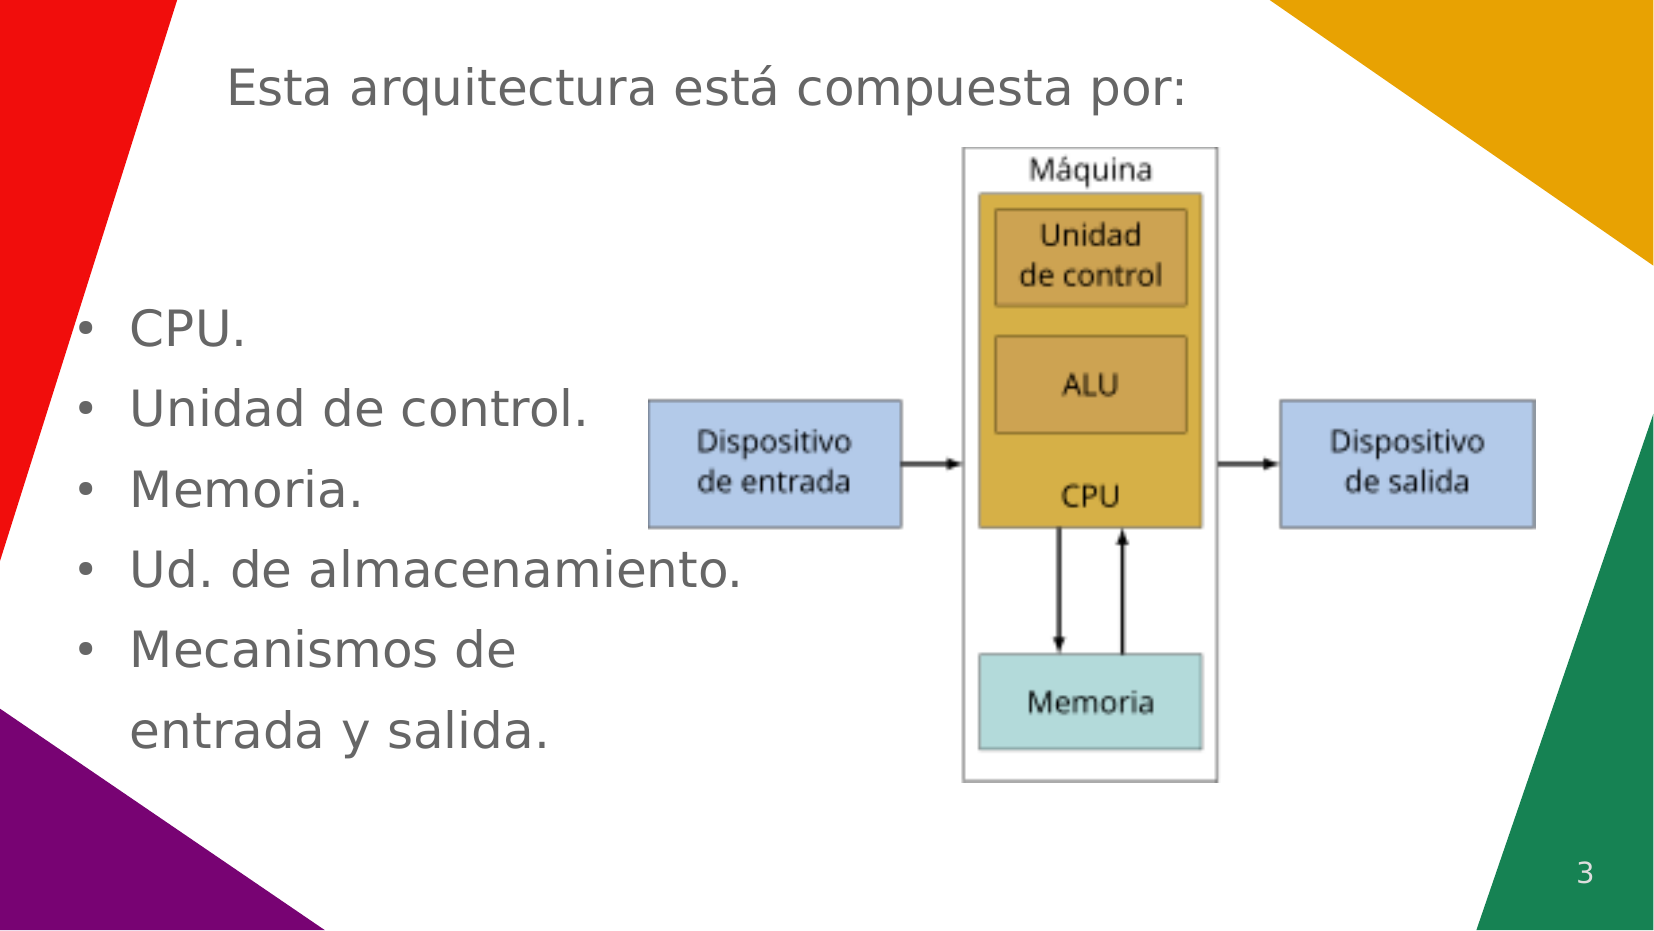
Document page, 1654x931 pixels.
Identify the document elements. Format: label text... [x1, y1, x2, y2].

list Esta arquitectura está compuesta por: CPU. Unidad de control. Memoria. Ud. de almacenamiento. Mecanismos de entrada y salida. [59, 59, 1536, 857]
picture [648, 147, 1536, 783]
